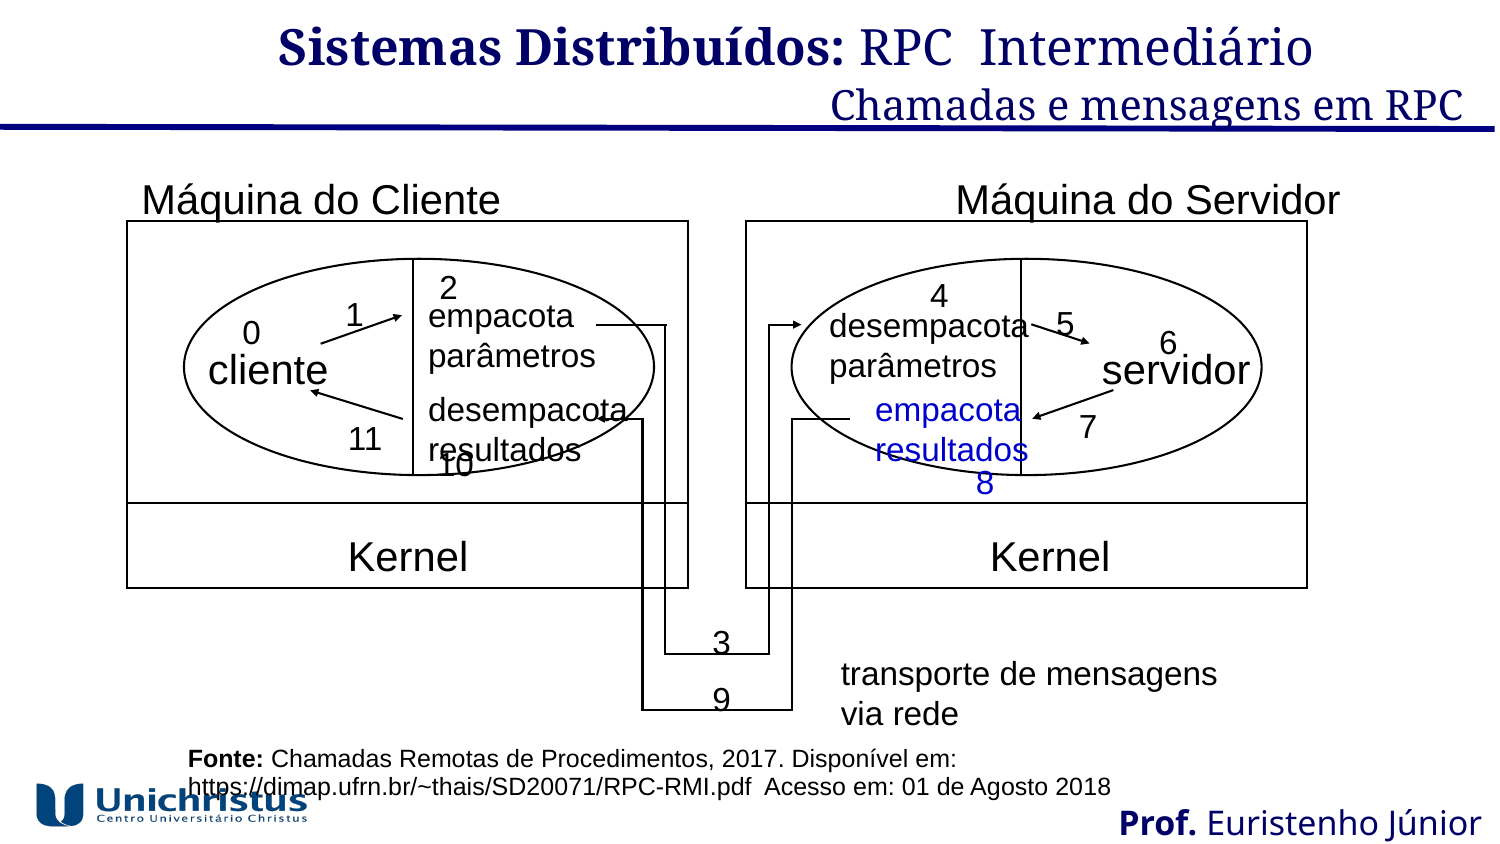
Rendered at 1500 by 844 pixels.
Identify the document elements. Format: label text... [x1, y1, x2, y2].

text_box 10 [422, 435, 490, 491]
text_box servidor [1196, 364, 1207, 382]
text_box cliente [193, 335, 344, 401]
text_box desempacota resultados [413, 380, 643, 477]
text_box Máquina do Cliente [126, 164, 517, 231]
text_box 3 [697, 613, 746, 670]
text_box Chamadas e mensagens em RPC [815, 68, 1500, 179]
text_box desempacota parâmetros [814, 296, 1045, 392]
text_box Fonte: Chamadas Remotas de Procedimentos, 2017. Disponível em: https://dimap.ufrn.br/~thais/SD20071/RPC-RMI.pdf Acesso em: 01 de Agosto 2018 [173, 737, 1376, 808]
picture [32, 781, 311, 828]
text_box Prof. Euristenho Júnior [1103, 791, 1500, 844]
text_box 6 [1144, 313, 1193, 369]
text_box Sistemas Distribuídos: RPC Intermediário [264, 4, 1324, 78]
text_box empacota resultados [860, 380, 1044, 477]
text_box servidor [1087, 335, 1266, 401]
text_box 1 [330, 285, 379, 341]
text_box empacota parâmetros [413, 287, 615, 383]
text_box Kernel [333, 522, 484, 588]
text_box Máquina do Servidor [940, 179, 1356, 231]
text_box 8 [961, 453, 1010, 509]
text_box 2 [424, 258, 473, 287]
text_box 11 [333, 409, 398, 465]
text_box 0 [227, 303, 276, 360]
text_box 7 [1064, 397, 1113, 454]
text_box 5 [1041, 294, 1090, 350]
text_box Kernel [974, 522, 1126, 588]
text_box transporte de mensagens via rede [826, 644, 1234, 740]
text_box 9 [697, 670, 746, 726]
text_box 4 [915, 266, 964, 322]
